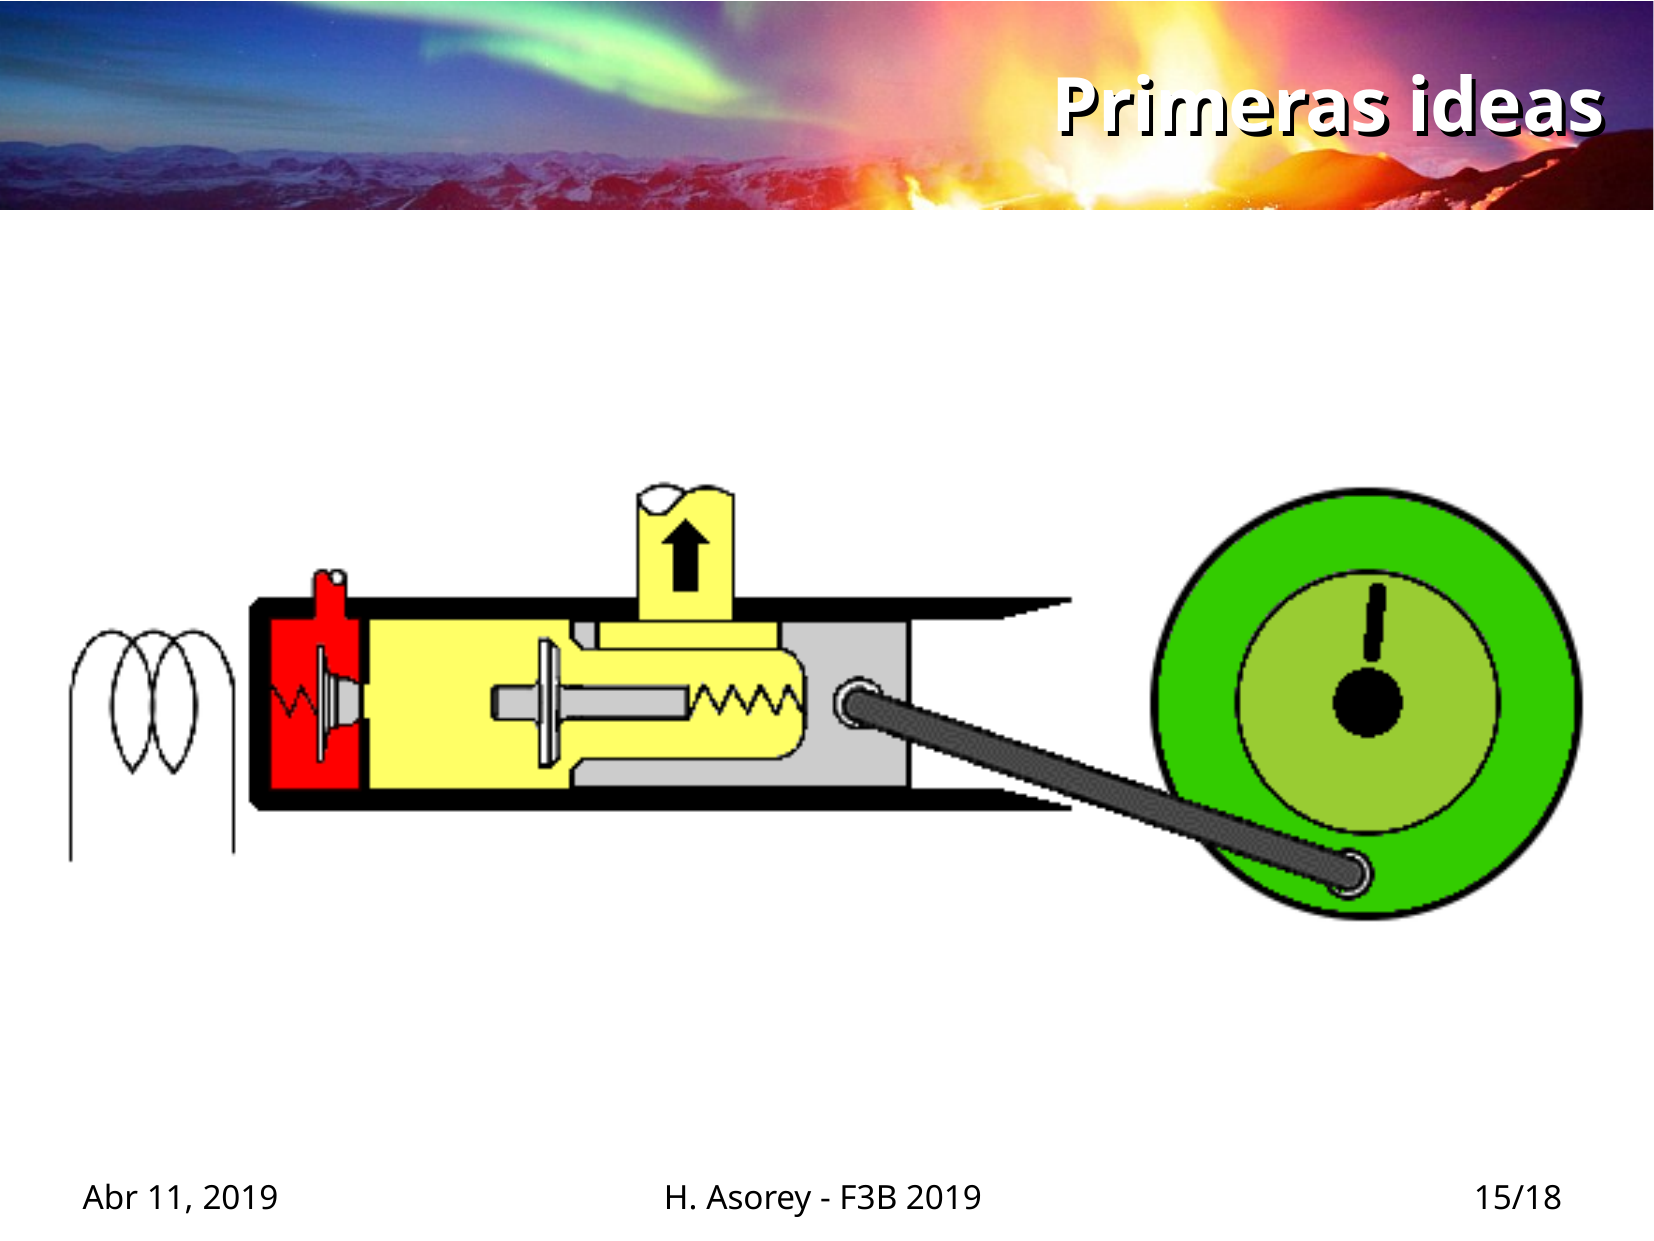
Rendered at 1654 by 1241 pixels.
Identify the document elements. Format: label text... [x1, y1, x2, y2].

title Primeras ideas [45, 15, 1606, 191]
picture [45, 466, 1606, 944]
picture [0, 1, 1654, 210]
